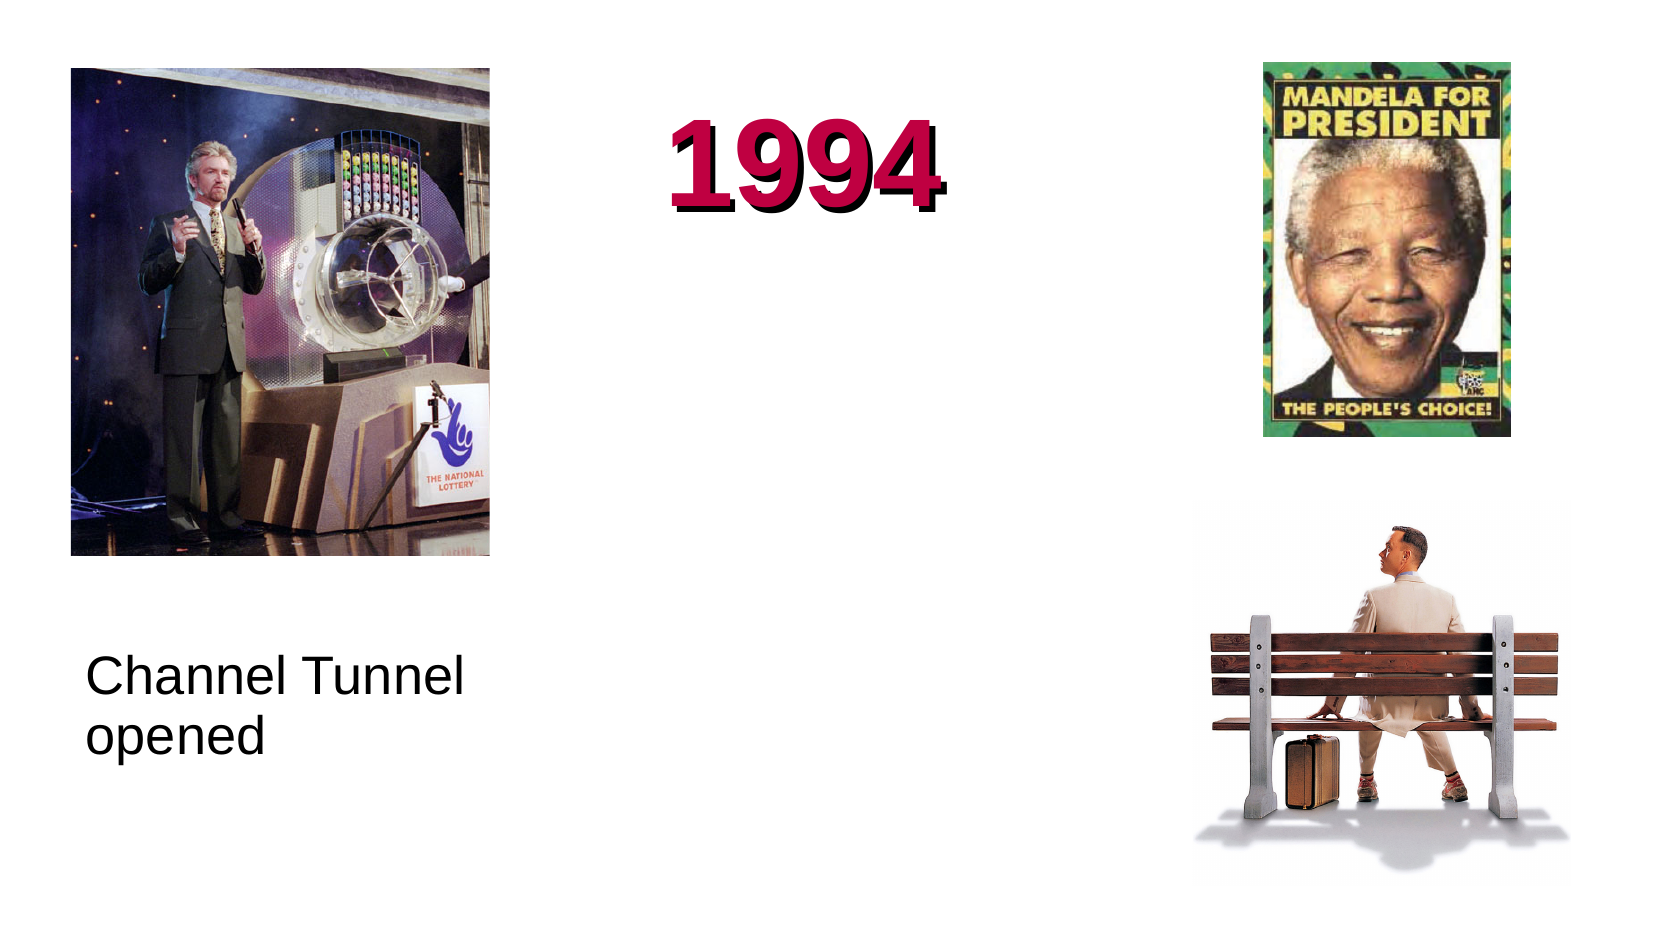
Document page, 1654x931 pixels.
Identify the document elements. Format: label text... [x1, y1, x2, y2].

picture [70, 68, 490, 556]
text_box 1994 [649, 86, 993, 272]
text_box Channel Tunnel opened [70, 637, 497, 780]
picture [1263, 62, 1512, 438]
picture [1192, 500, 1571, 886]
